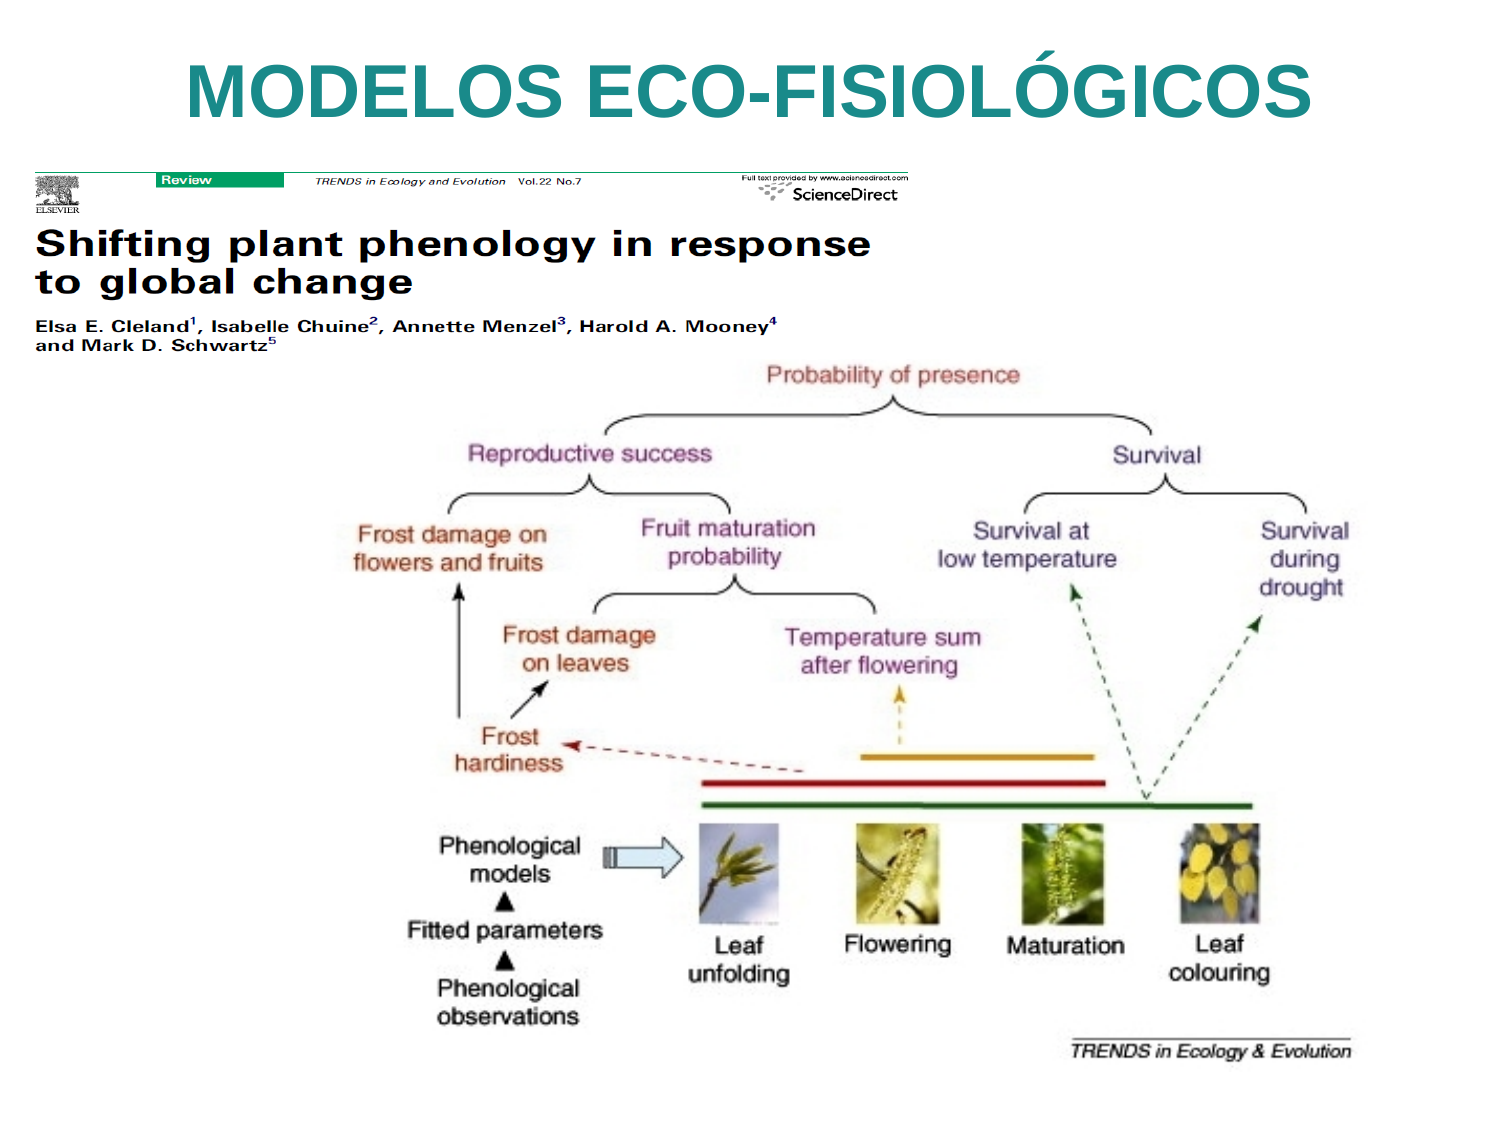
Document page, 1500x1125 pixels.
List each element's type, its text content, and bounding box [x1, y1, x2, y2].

picture [28, 166, 935, 356]
title MODELOS ECO-FISIOLÓGICOS [112, 0, 1388, 400]
picture [331, 359, 1368, 1072]
